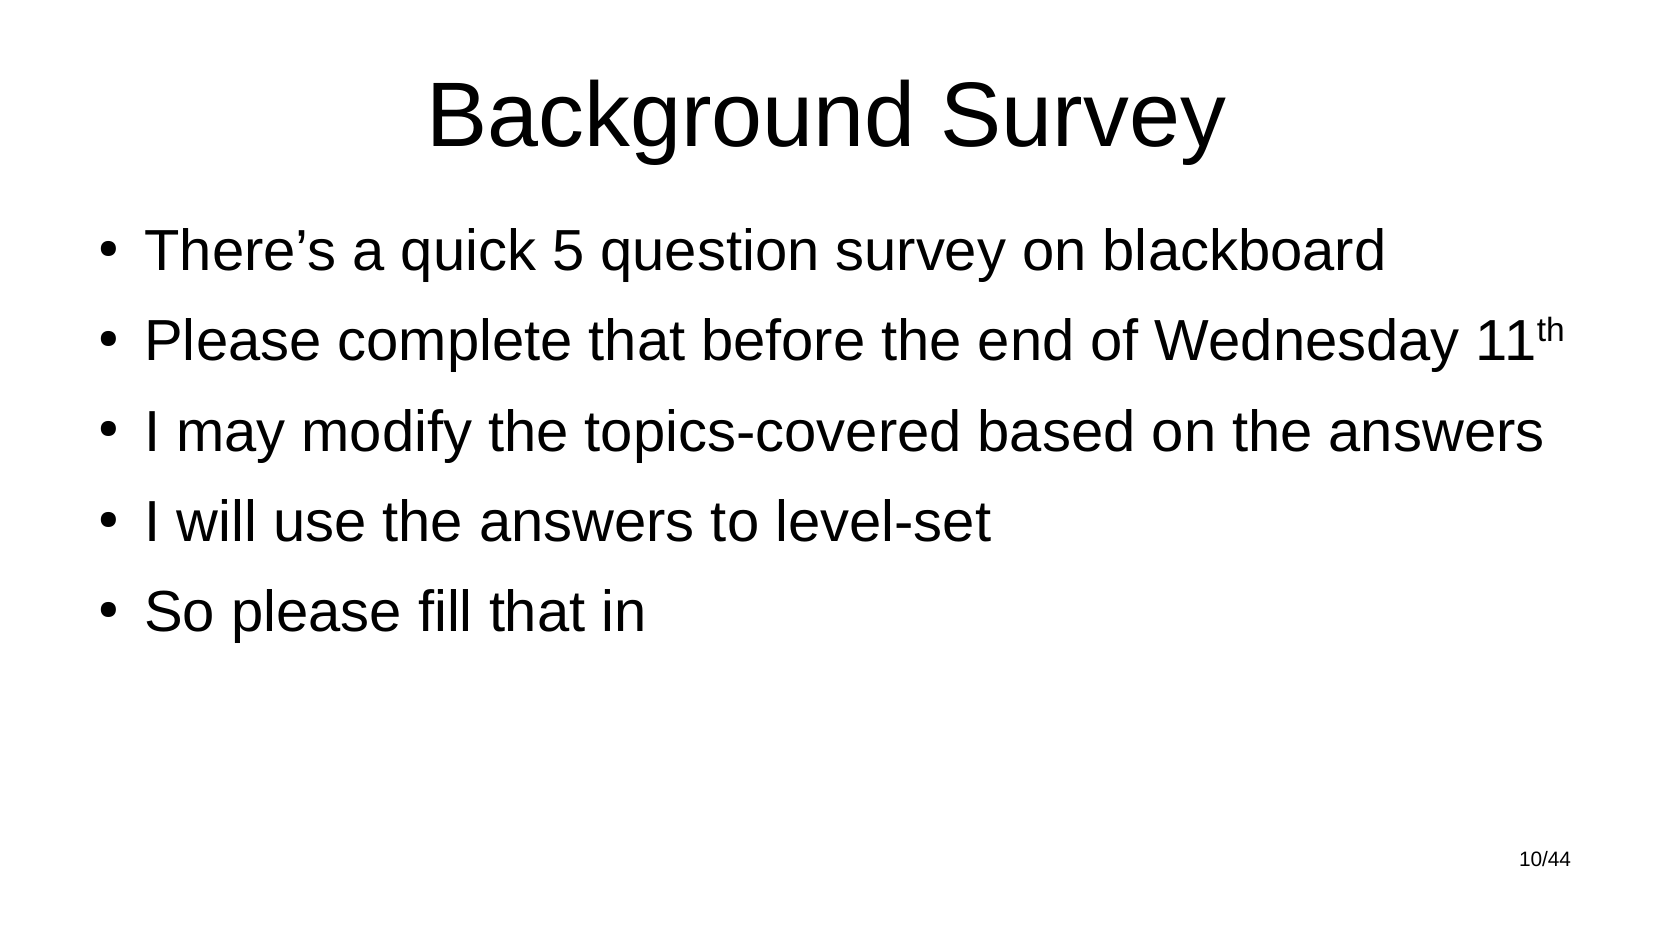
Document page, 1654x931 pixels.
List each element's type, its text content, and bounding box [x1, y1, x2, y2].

title Background Survey [82, 37, 1571, 193]
list There’s a quick 5 question survey on blackboard Please complete that before the end of Wednesday 11th I may modify the topics-covered based on the answers I will use the answers to level-set So please fill that in [82, 217, 1571, 758]
